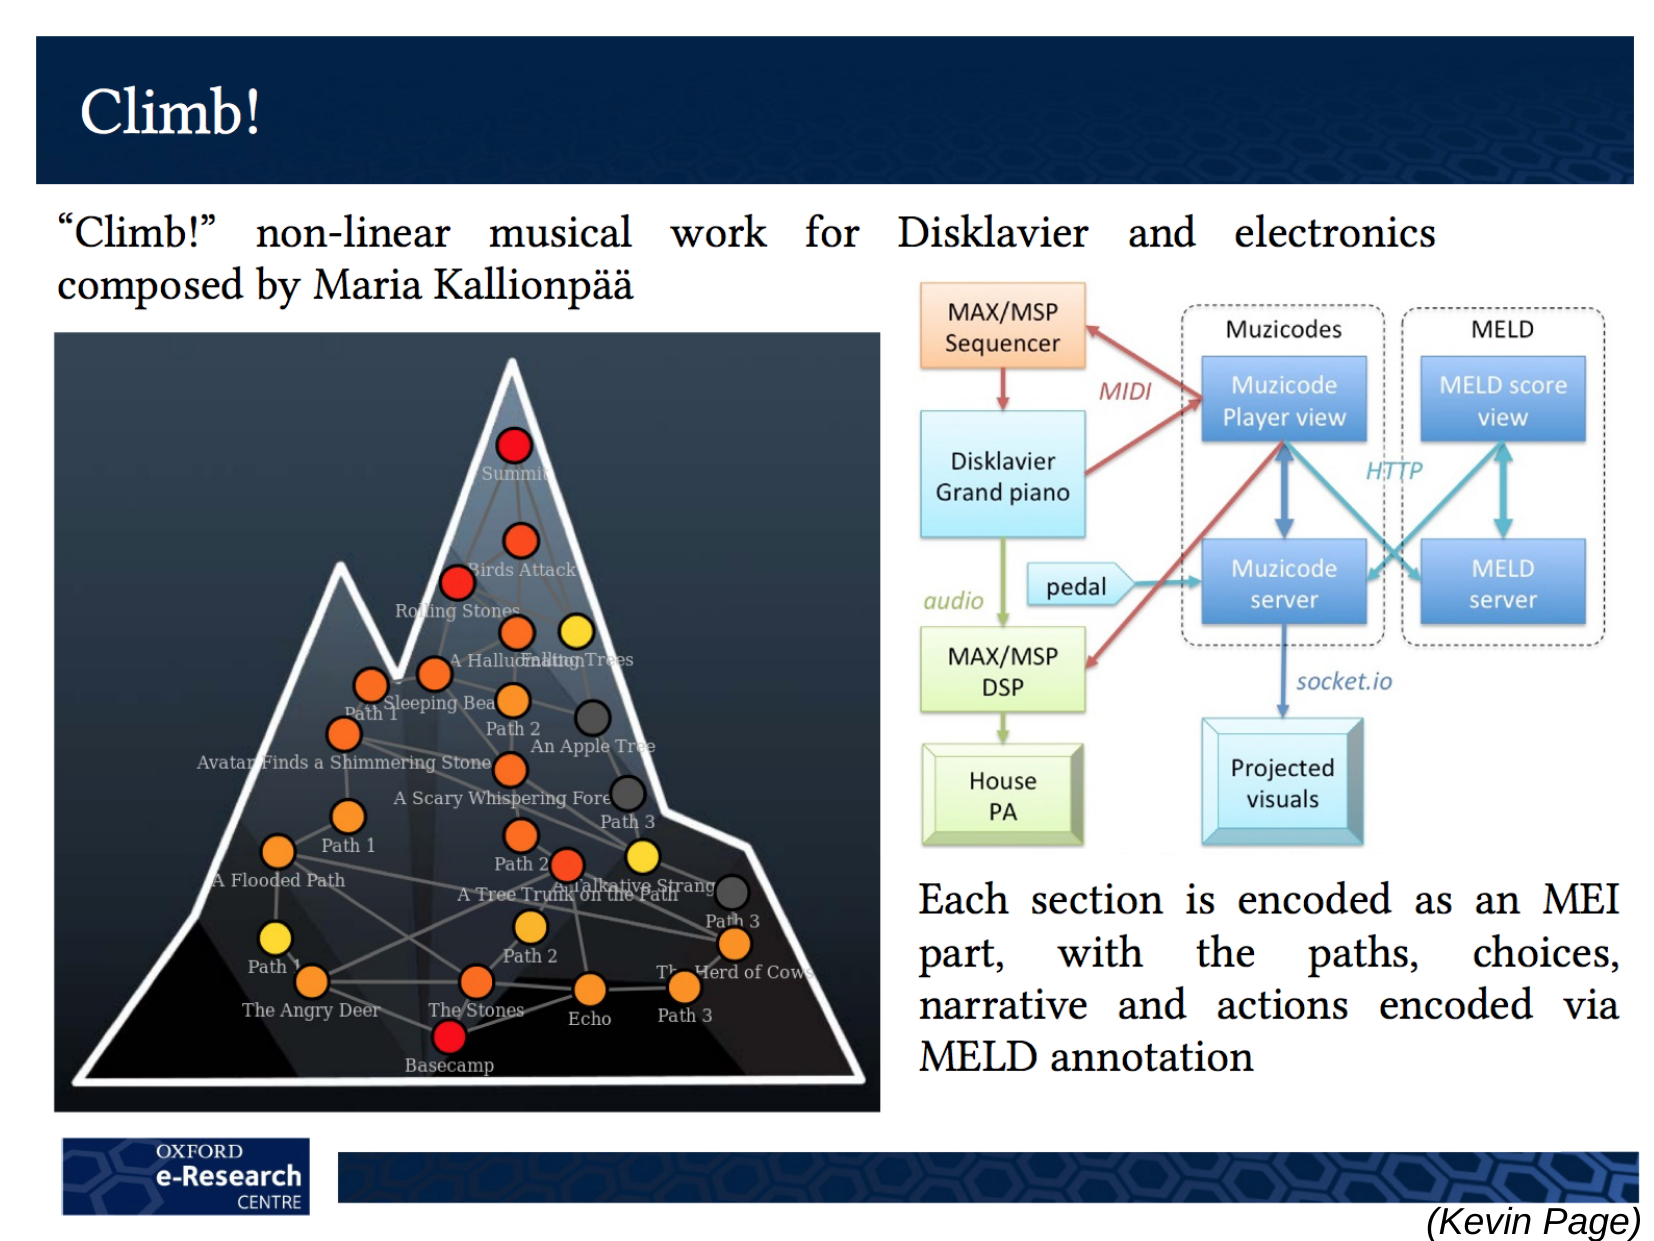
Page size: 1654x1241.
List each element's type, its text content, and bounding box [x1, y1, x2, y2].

picture [7, 6, 1654, 1241]
text_box (Kevin Page) [1411, 1192, 1654, 1241]
